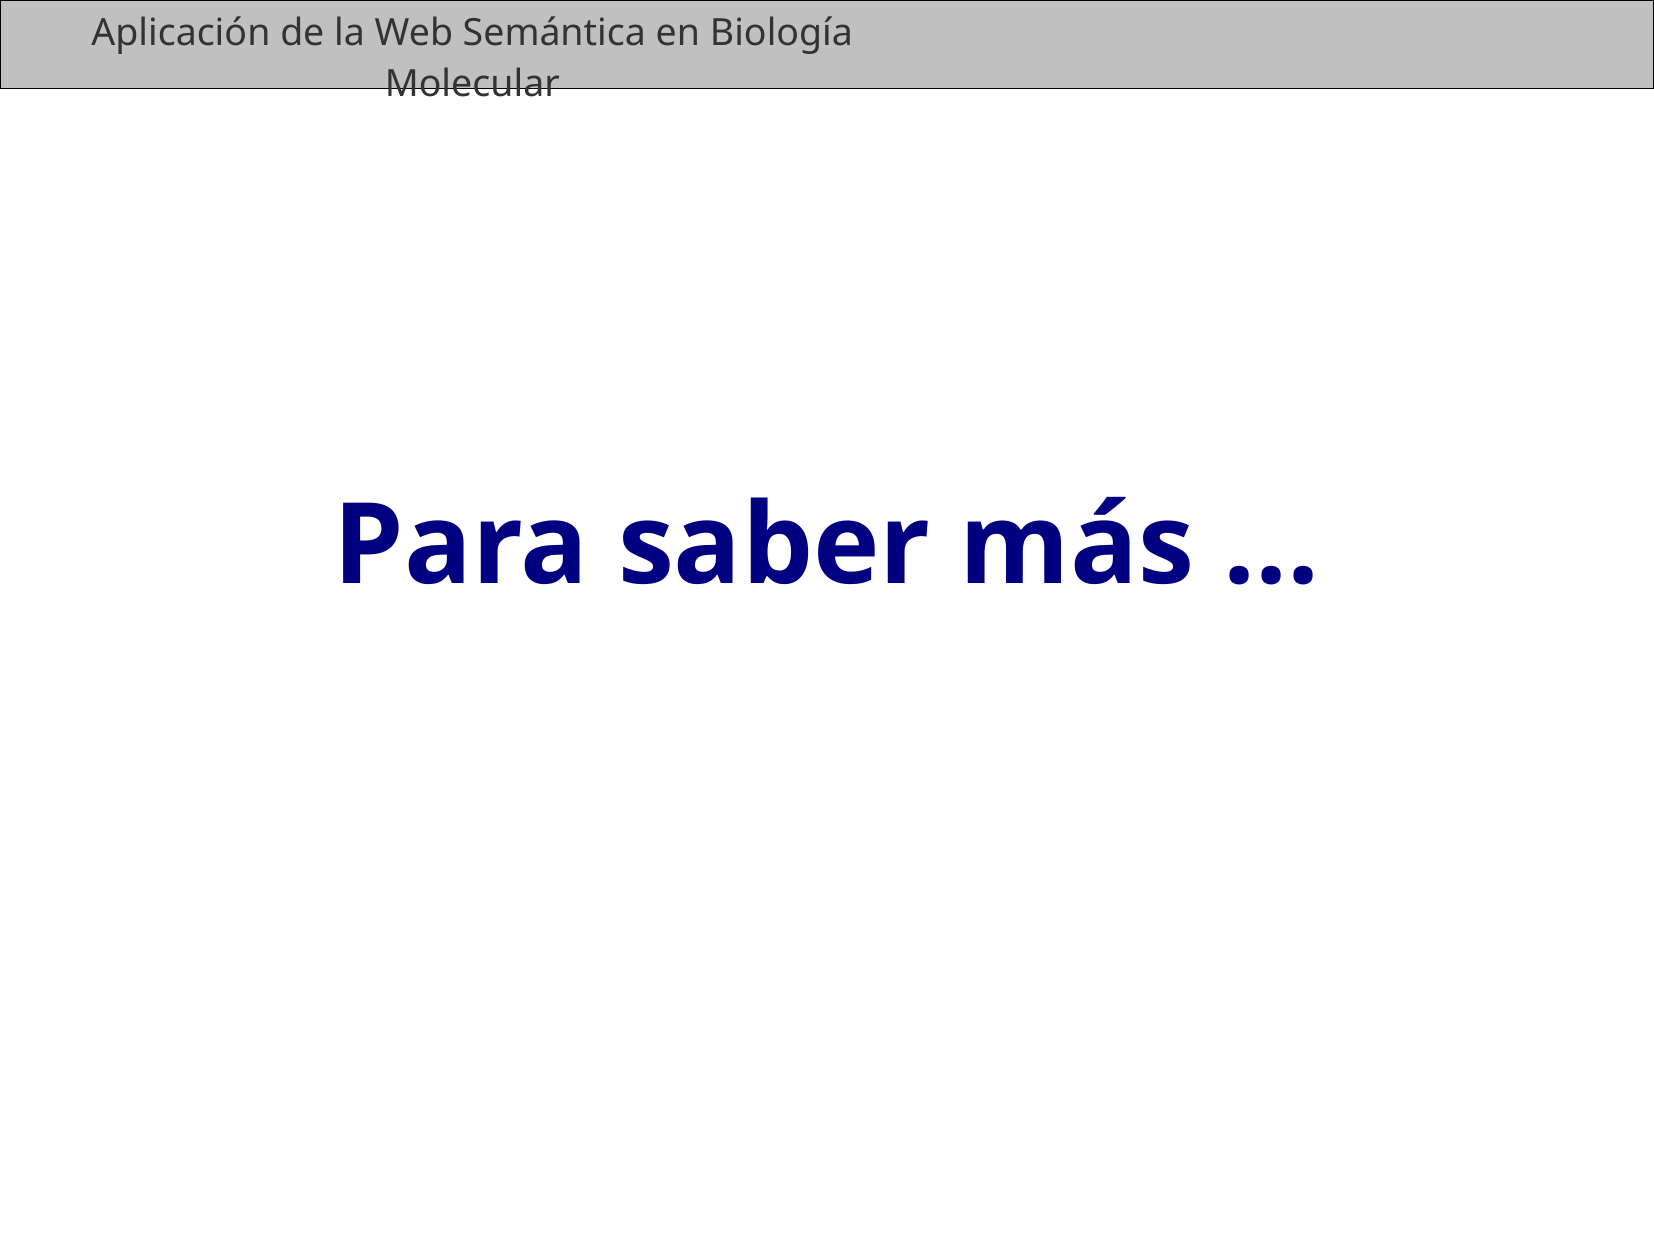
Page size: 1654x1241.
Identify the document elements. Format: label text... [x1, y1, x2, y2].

text_box [0, 0, 1654, 89]
text_box Aplicación de la Web Semántica en Biología Molecular [0, 23, 945, 89]
text_box Para saber más ... [206, 460, 1447, 620]
